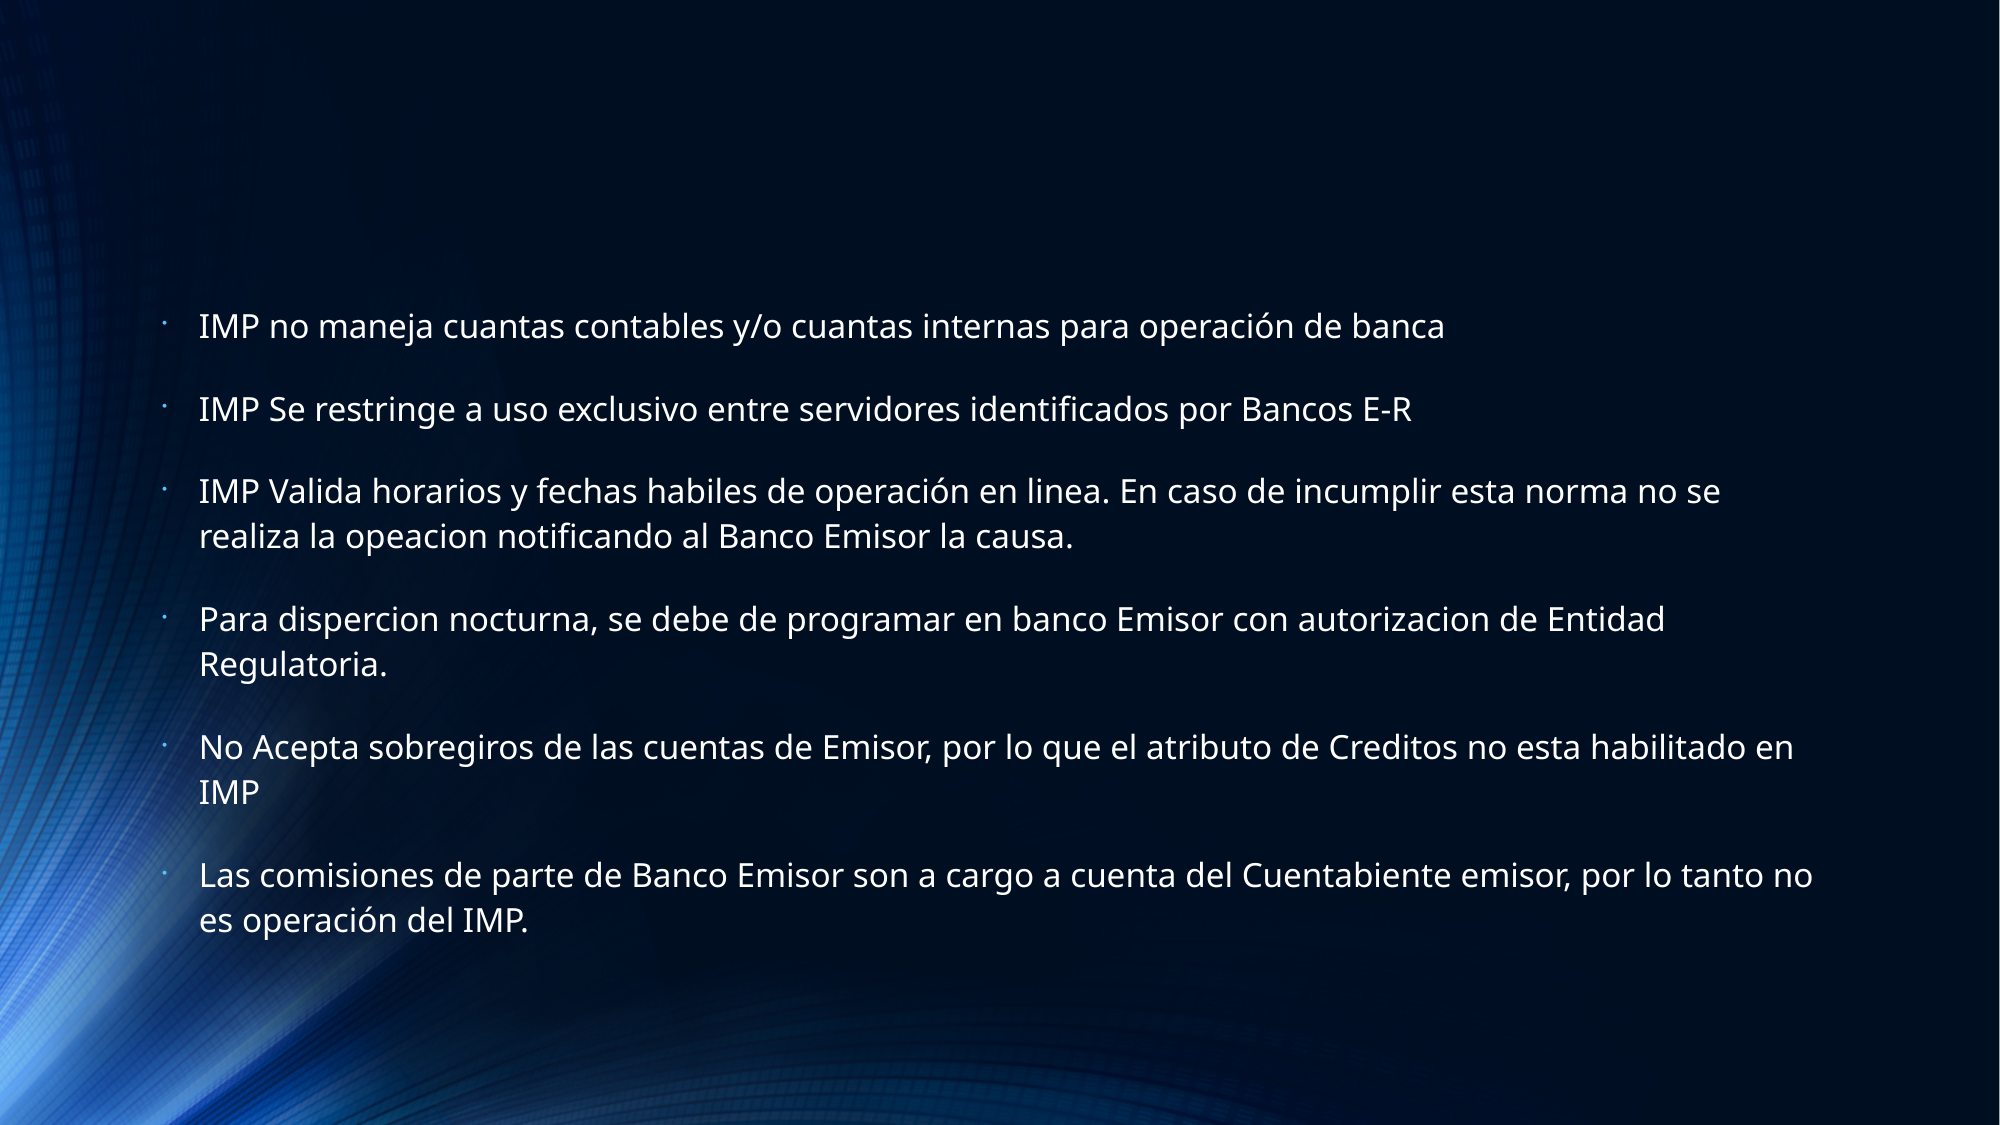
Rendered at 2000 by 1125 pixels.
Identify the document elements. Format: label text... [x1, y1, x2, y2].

picture [0, 0, 2000, 1125]
text_box IMP no maneja cuantas contables y/o cuantas internas para operación de banca IMP Se restringe a uso exclusivo entre servidores identificados por Bancos E-R IMP Valida horarios y fechas habiles de operación en linea. En caso de incumplir esta norma no se realiza la opeacion notificando al Banco Emisor la causa. Para dispercion nocturna, se debe de programar en banco Emisor con autorizacion de Entidad Regulatoria. No Acepta sobregiros de las cuentas de Emisor, por lo que el atributo de Creditos no esta habilitado en IMP Las comisiones de parte de Banco Emisor son a cargo a cuenta del Cuentabiente emisor, por lo tanto no es operación del IMP. [147, 212, 1843, 1052]
